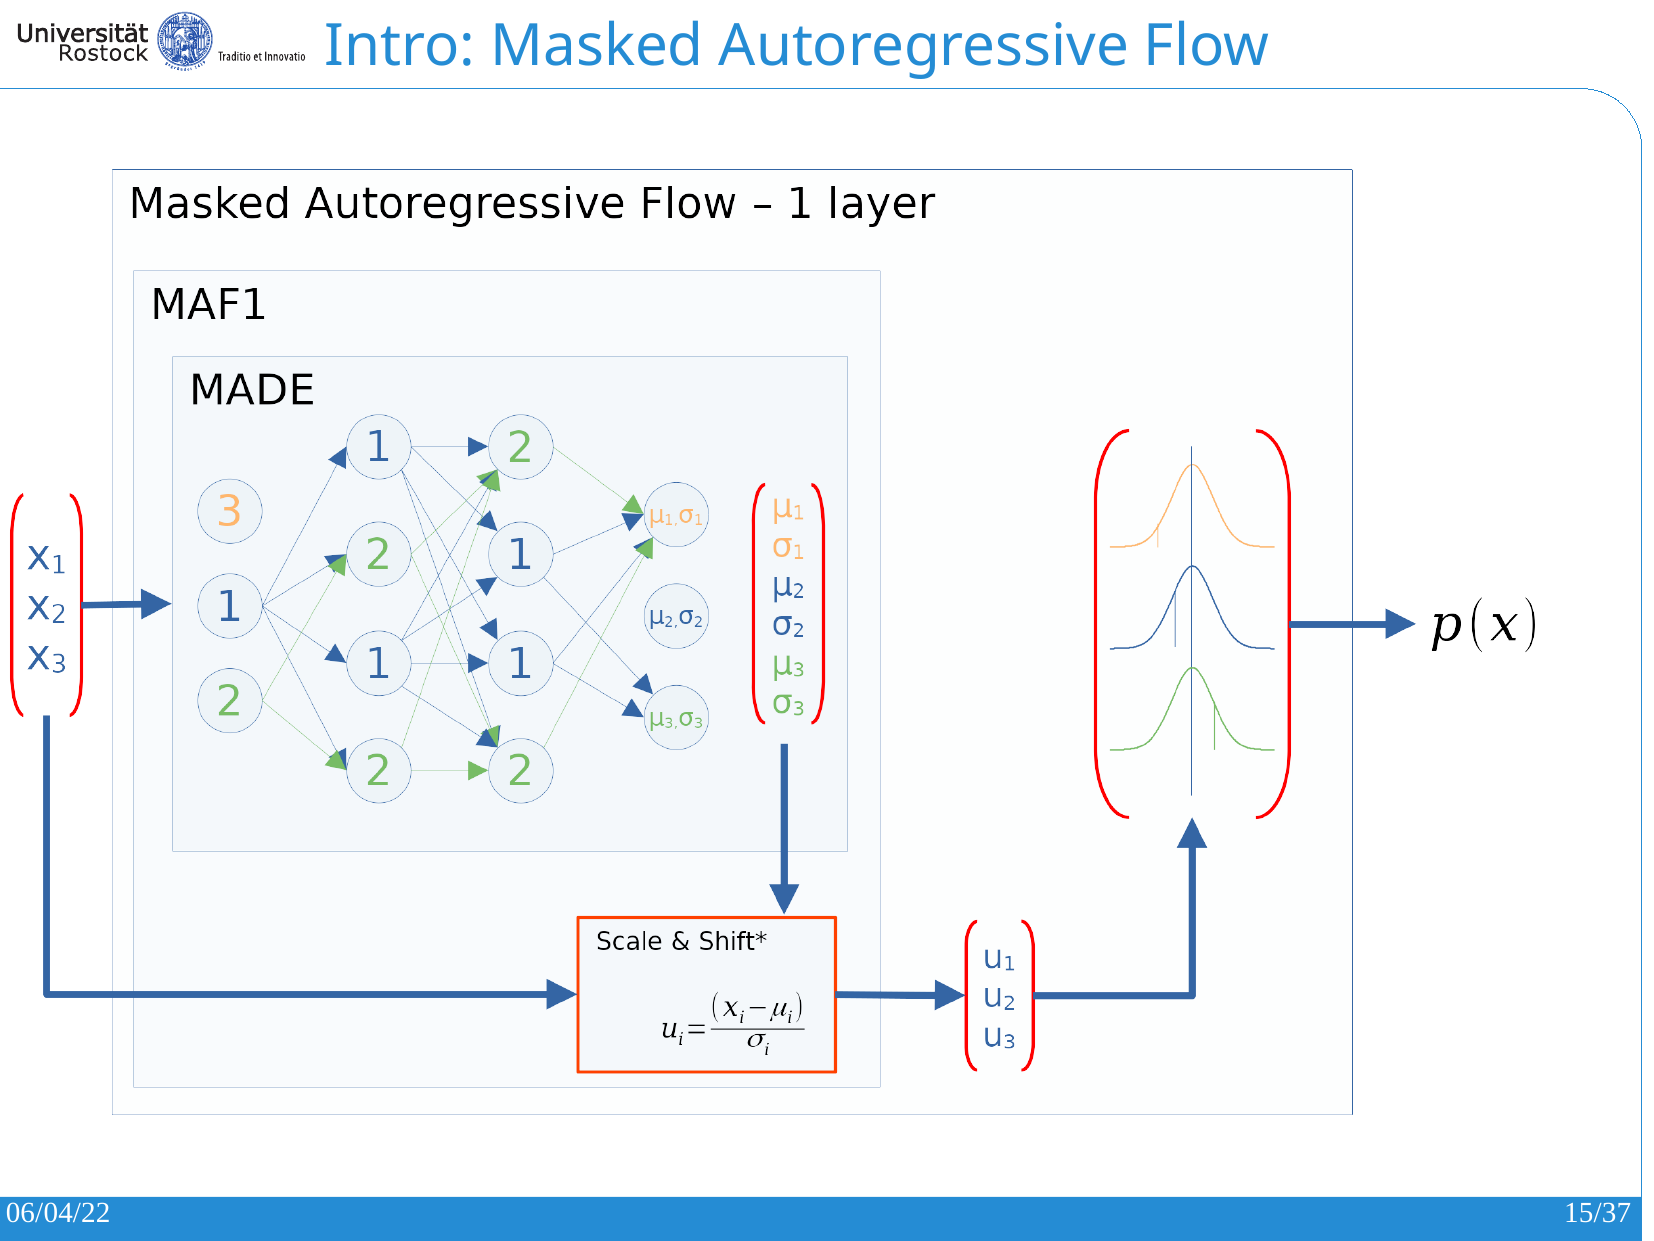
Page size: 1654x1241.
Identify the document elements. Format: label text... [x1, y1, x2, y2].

title Intro: Masked Autoregressive Flow [324, 8, 1571, 77]
picture [0, 163, 1642, 1118]
